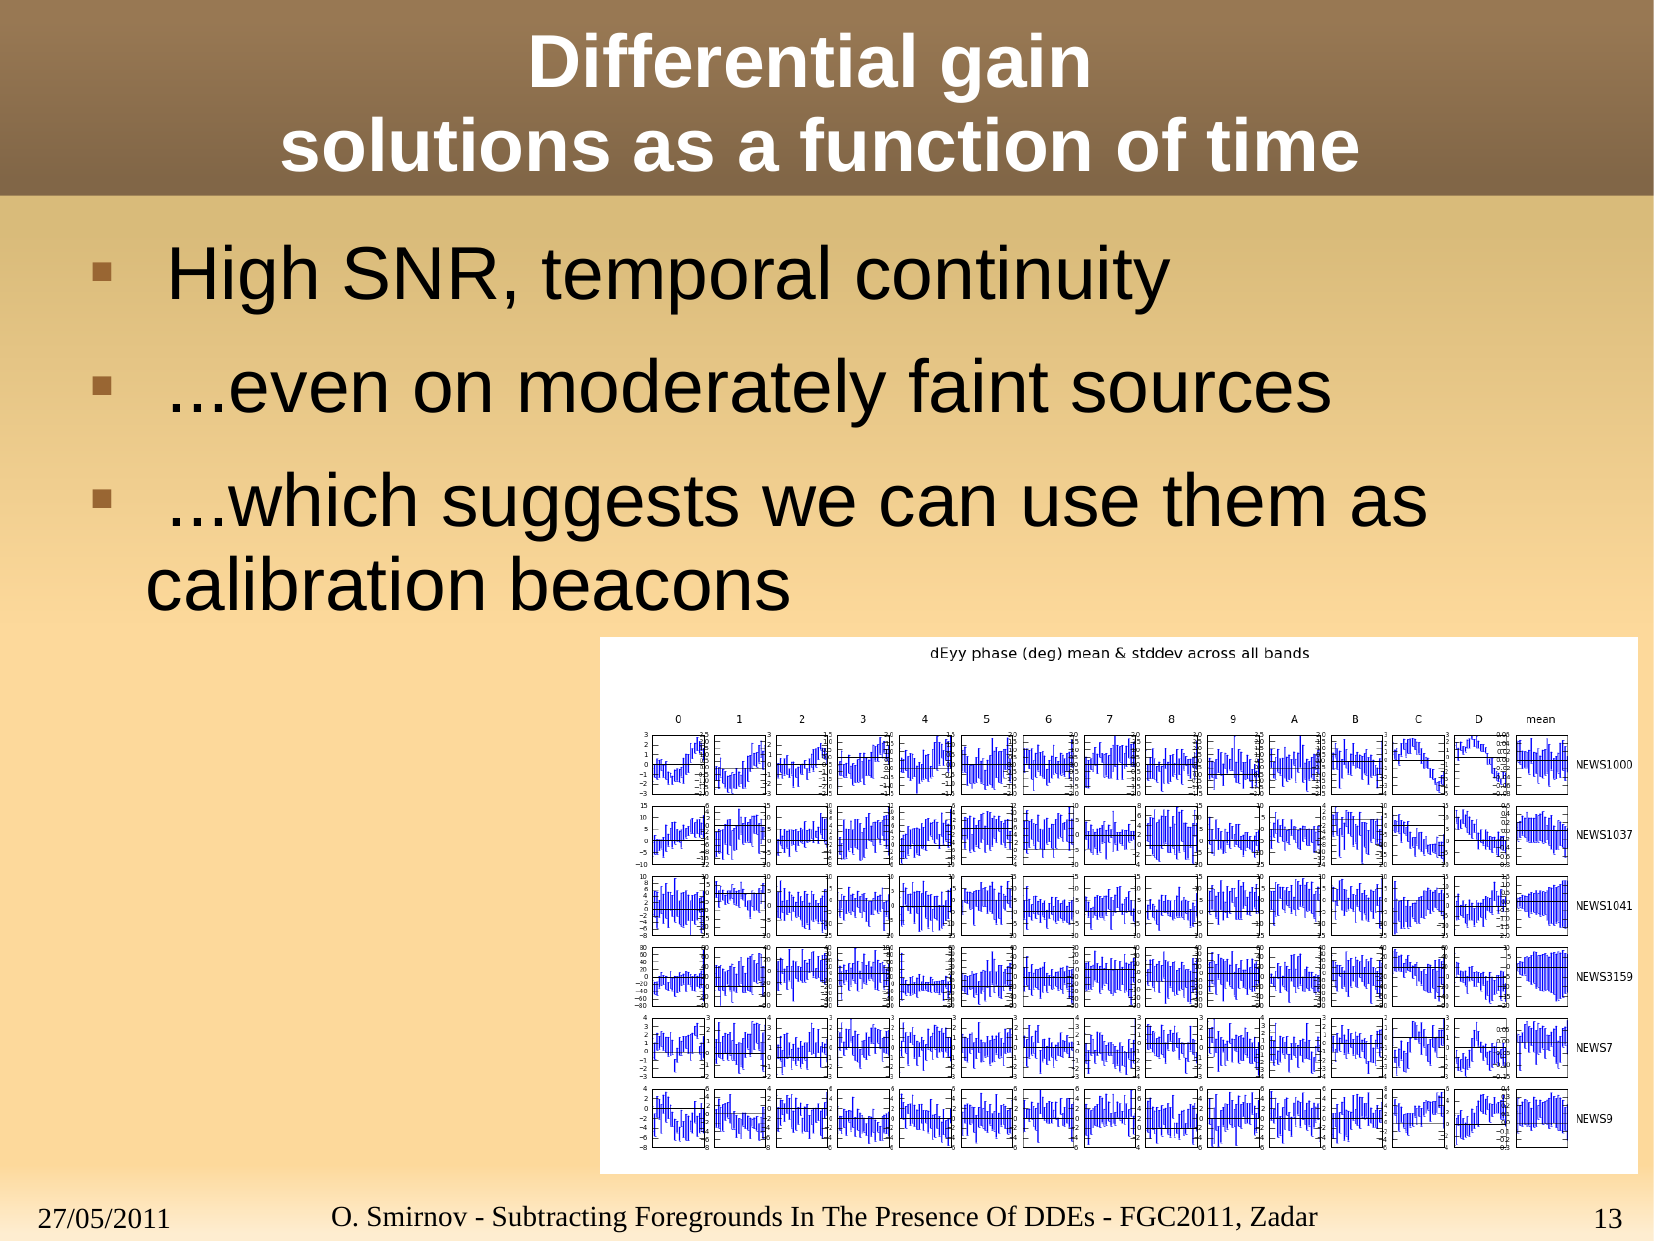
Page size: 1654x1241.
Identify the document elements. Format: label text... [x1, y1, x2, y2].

picture [0, 0, 1654, 1241]
title Differential gain solutions as a function of time [76, 0, 1565, 208]
list High SNR, temporal continuity ...even on moderately faint sources ...which suggests we can use them as calibration beacons [75, 231, 1564, 1051]
